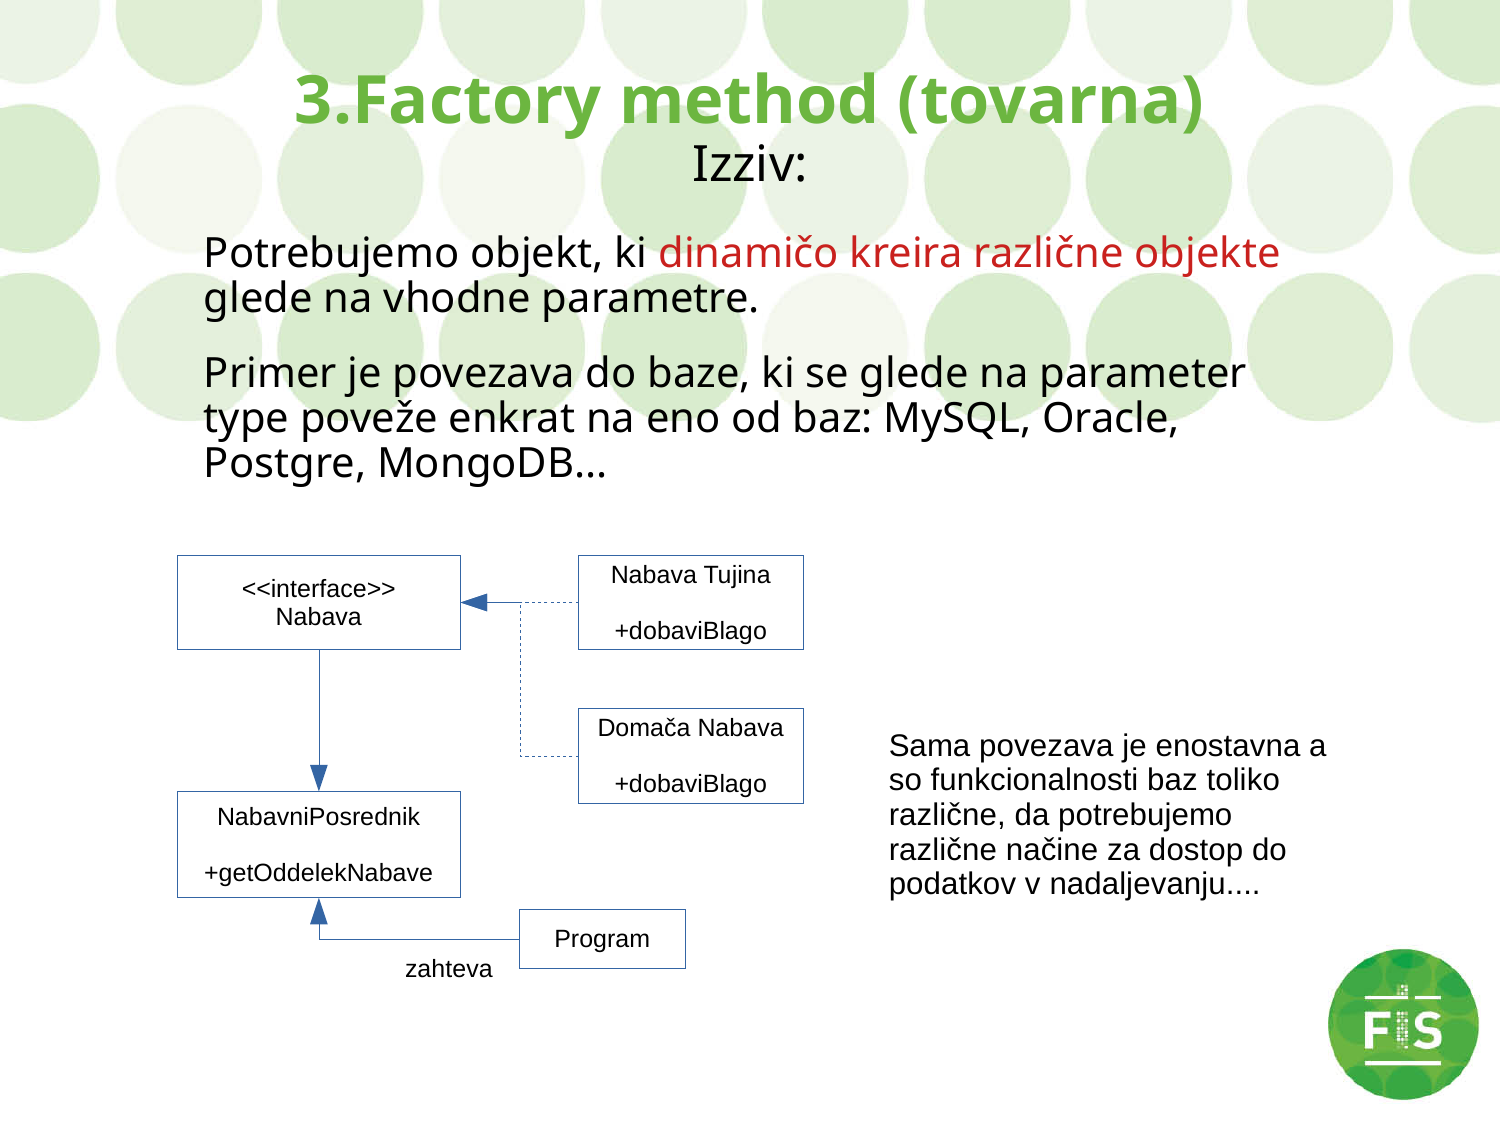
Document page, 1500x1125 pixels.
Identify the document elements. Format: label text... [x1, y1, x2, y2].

text_box Sama povezava je enostavna a so funkcionalnosti baz toliko različne, da potrebujemo različne načine za dostop do podatkov v nadaljevanju.... [874, 720, 1355, 1072]
text_box Program [519, 909, 686, 969]
text_box zahteva [390, 947, 508, 991]
list Potrebujemo objekt, ki dinamičo kreira različne objekte glede na vhodne parametre. Primer je povezava do baze, ki se glede na parameter type poveže enkrat na eno od baz: MySQL, Oracle, Postgre, MongoDB... [118, 224, 1323, 343]
text_box <<interface>> Nabava [177, 555, 461, 650]
text_box Nabava Tujina +dobaviBlago [578, 555, 804, 650]
picture [0, 0, 1500, 1125]
text_box NabavniPosrednik +getOddelekNabave [177, 791, 461, 898]
text_box Domača Nabava +dobaviBlago [578, 708, 804, 804]
title 3.Factory method (tovarna) Izziv: [75, 59, 1425, 233]
